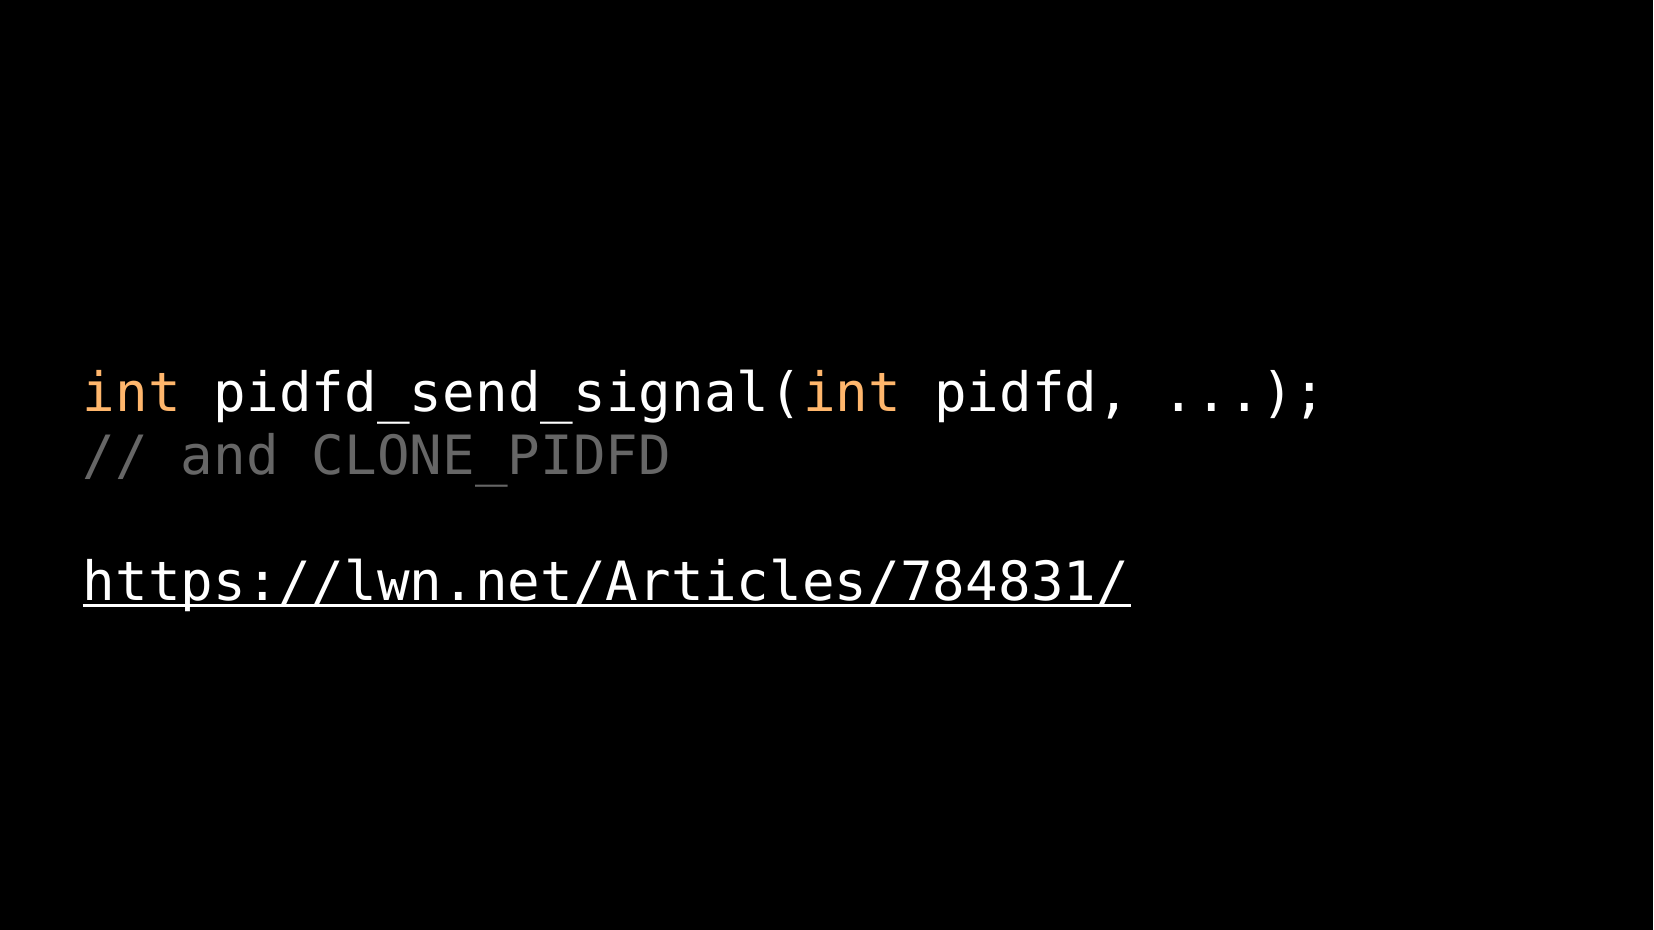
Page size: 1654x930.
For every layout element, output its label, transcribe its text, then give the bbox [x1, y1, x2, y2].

text_box int pidfd_send_signal(int pidfd, ...); // and CLONE_PIDFD https://lwn.net/Articles/784831/ [82, 217, 1571, 757]
